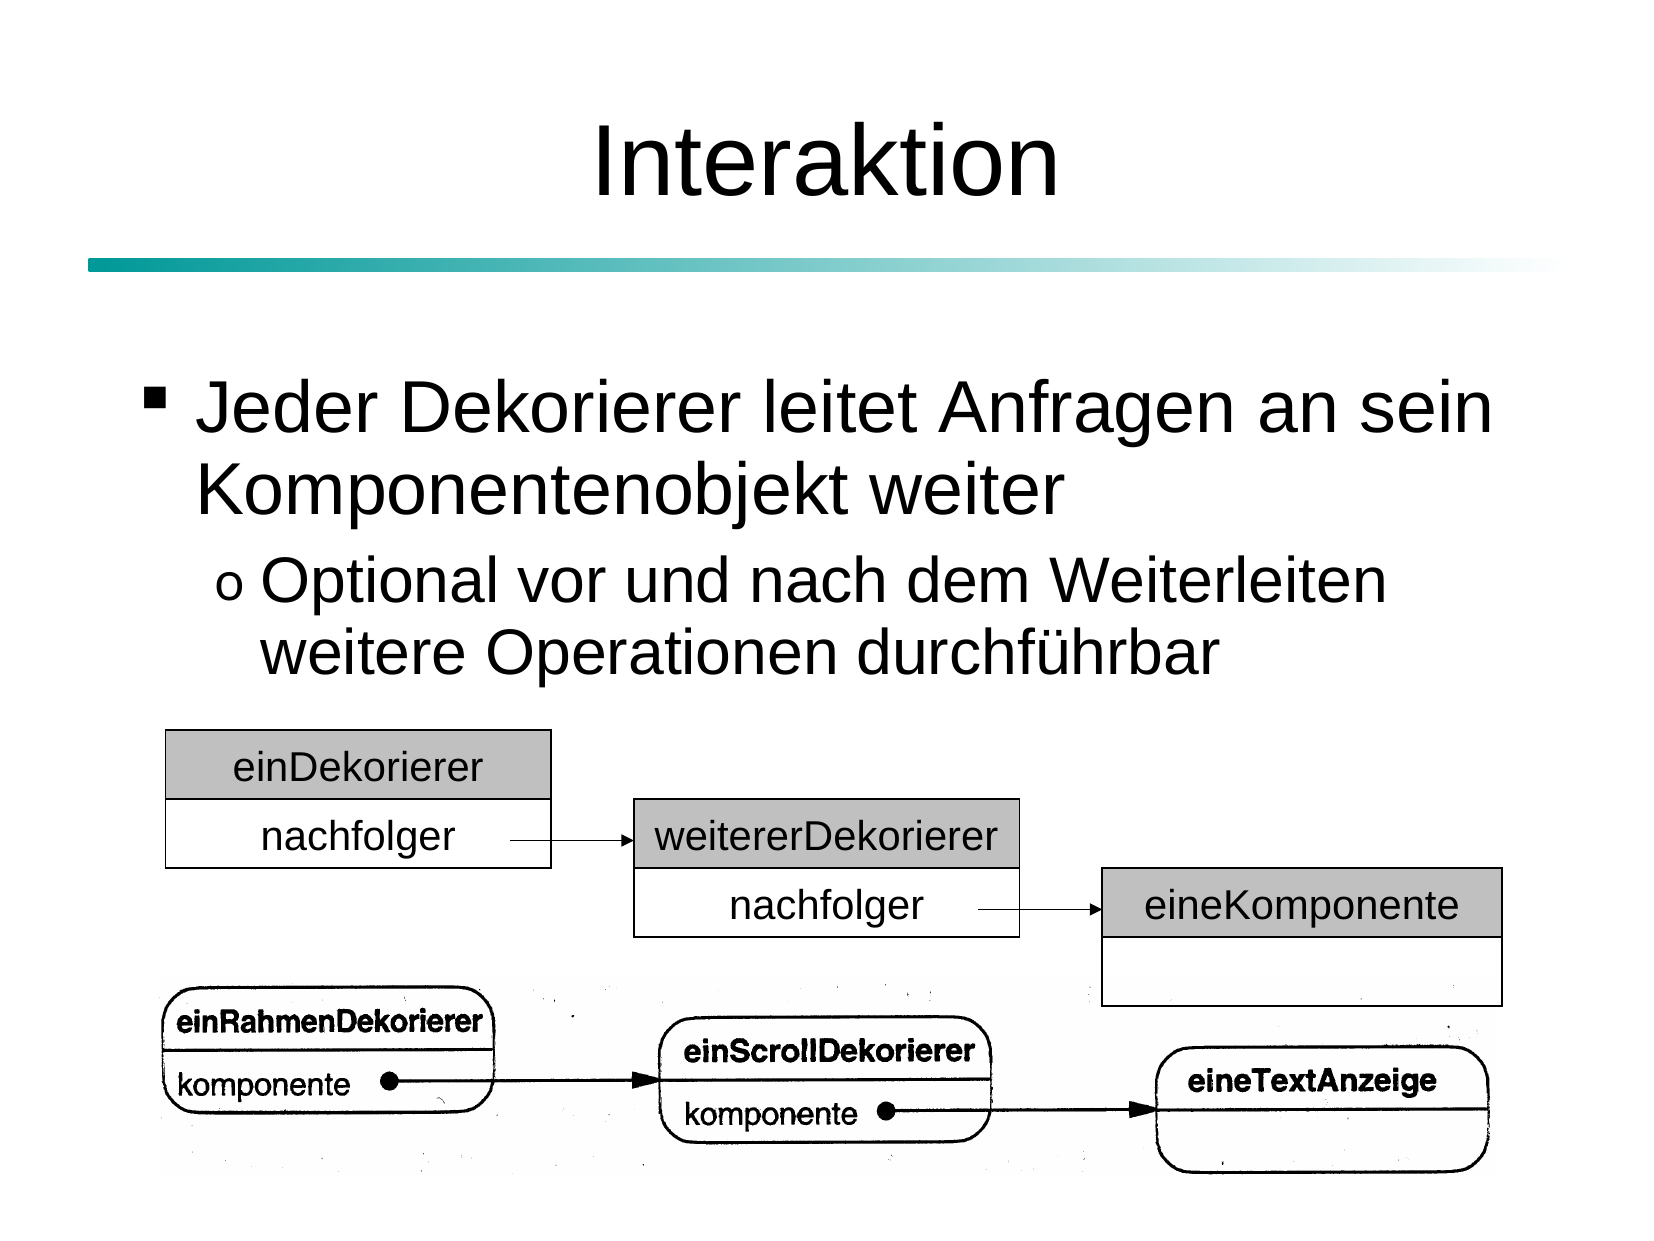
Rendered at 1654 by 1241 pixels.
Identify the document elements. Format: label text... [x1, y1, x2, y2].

text_box eineKomponente [1102, 867, 1502, 936]
chart [1103, 978, 1496, 1005]
text_box nachfolger [633, 867, 1020, 937]
chart [158, 978, 1496, 1175]
text_box weitererDekorierer [633, 799, 1020, 867]
text_box einDekorierer [165, 730, 552, 799]
list Jeder Dekorierer leitet Anfragen an sein Komponentenobjekt weiter Optional vor und nach dem Weiterleiten weitere Operationen durchführbar [124, 358, 1530, 731]
text_box nachfolger [165, 799, 552, 869]
title Interaktion [124, 56, 1530, 264]
